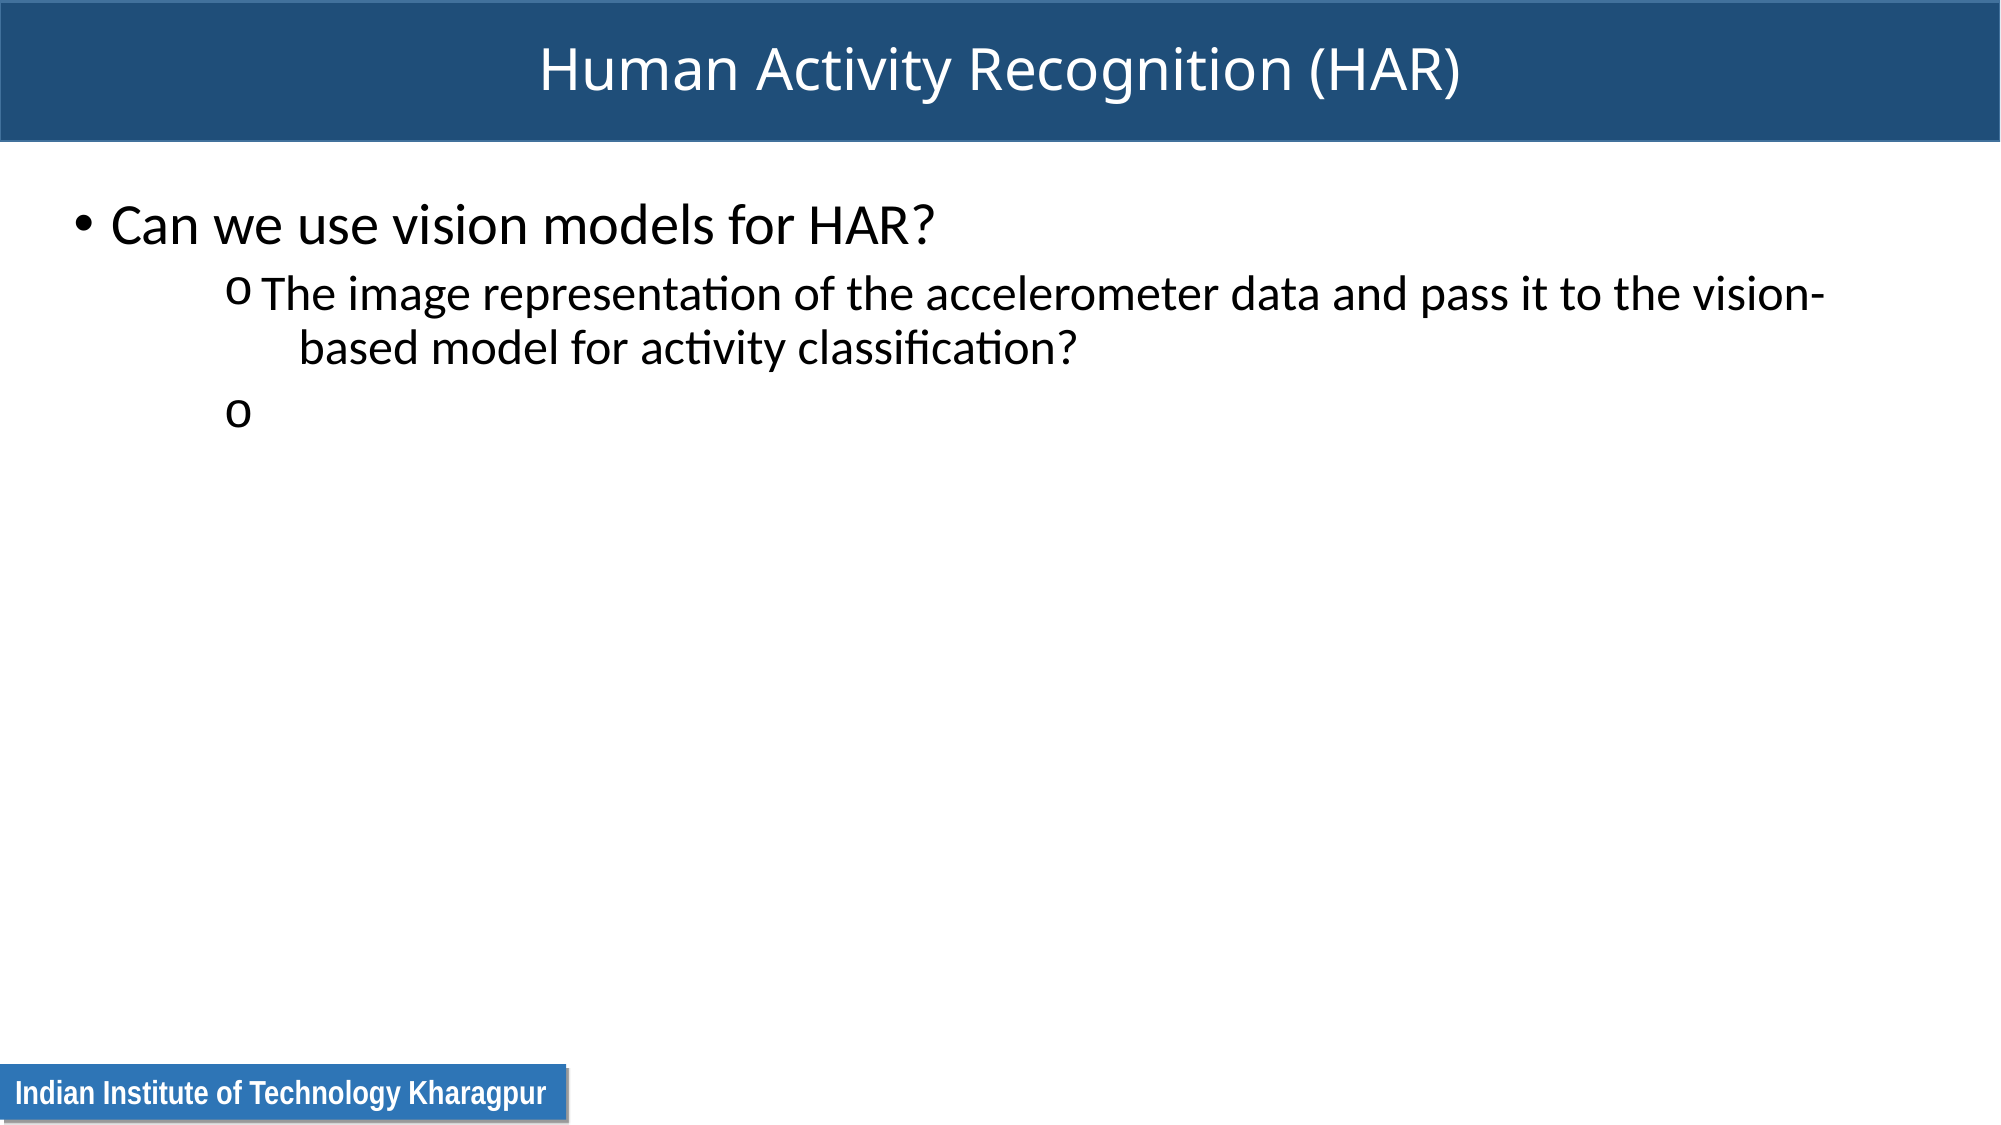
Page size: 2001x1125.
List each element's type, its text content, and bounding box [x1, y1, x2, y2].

list Can we use vision models for HAR? The image representation of the accelerometer data and pass it to the vision-based model for activity classification? [58, 186, 1954, 1065]
title Human Activity Recognition (HAR) [0, 1, 2000, 141]
